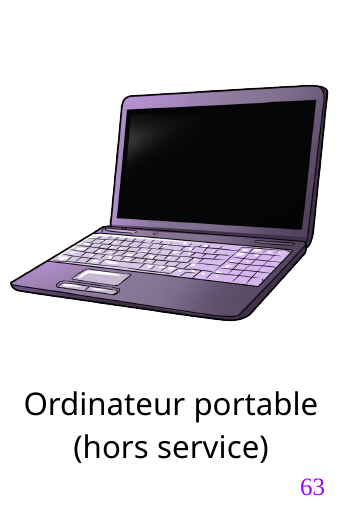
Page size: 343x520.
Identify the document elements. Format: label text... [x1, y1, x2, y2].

text_box Ordinateur portable (hors service) [0, 374, 343, 494]
picture [0, 56, 342, 399]
